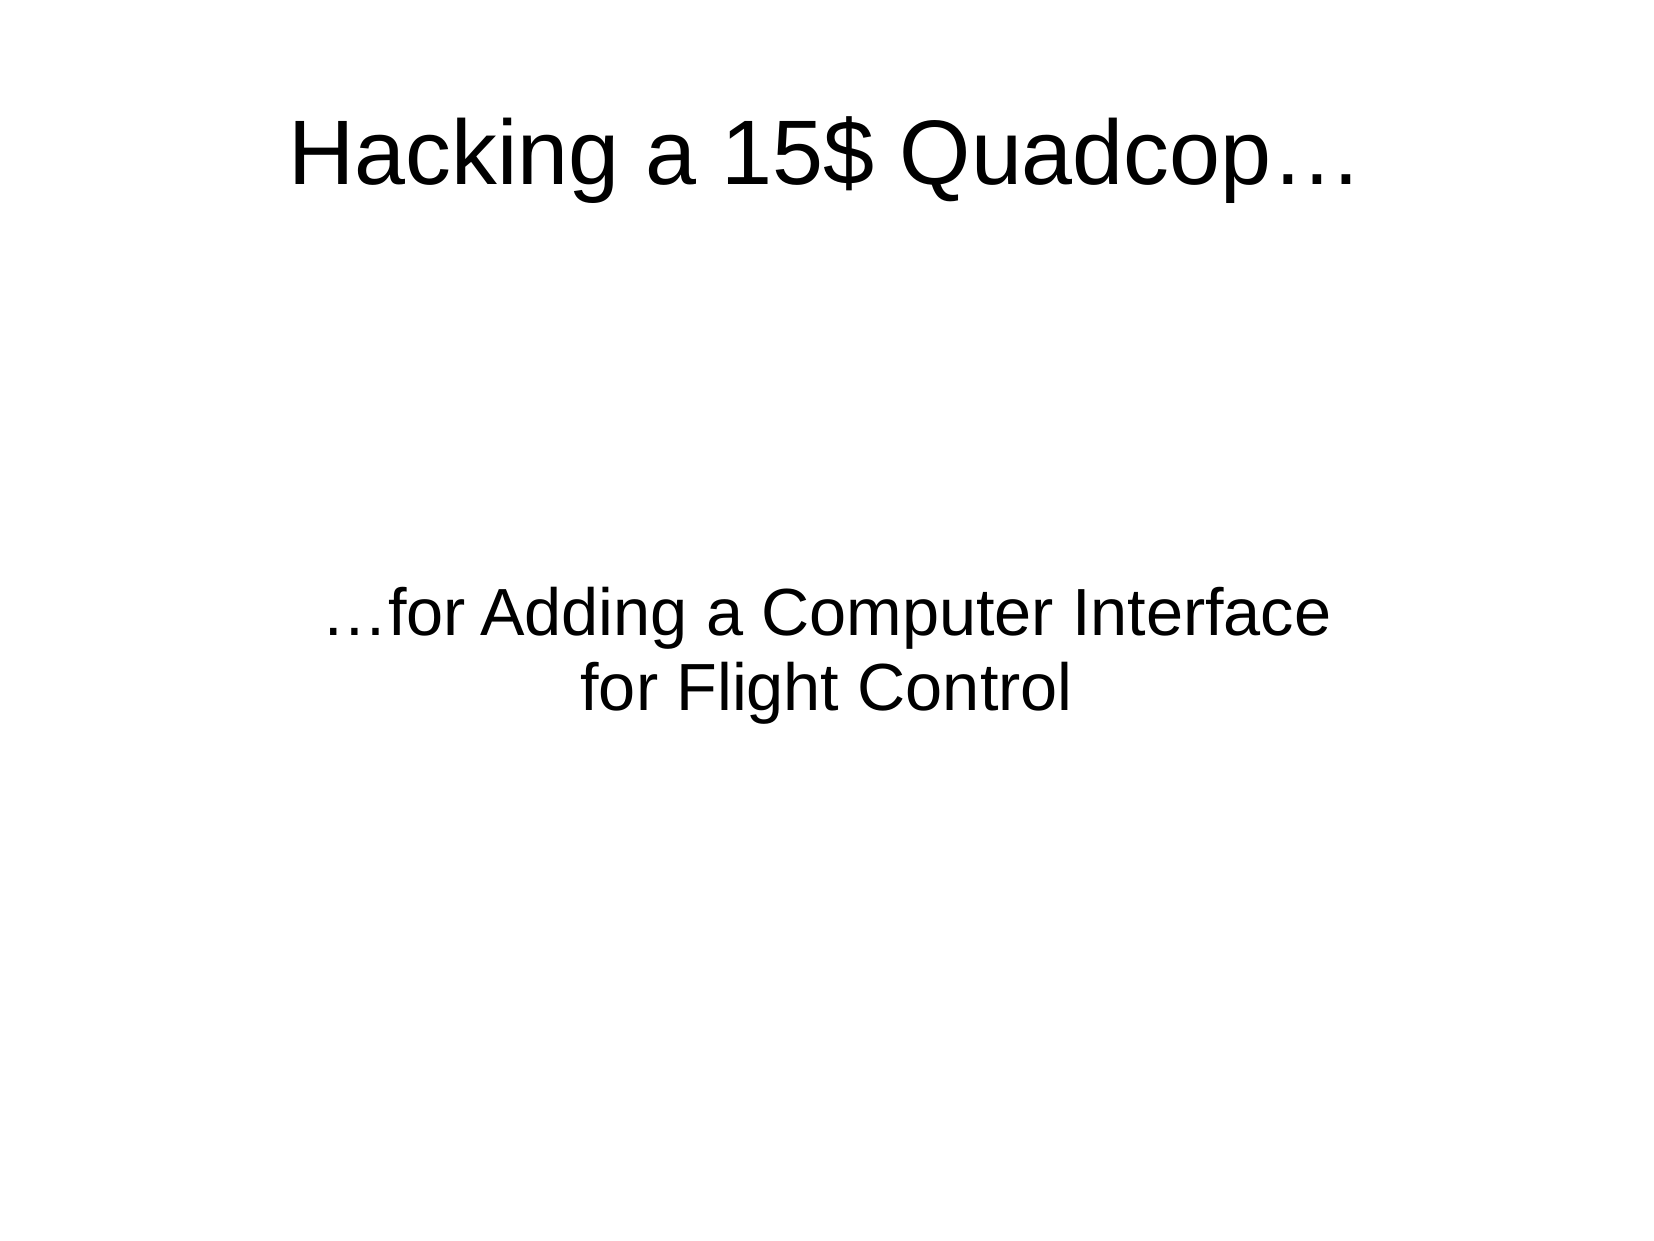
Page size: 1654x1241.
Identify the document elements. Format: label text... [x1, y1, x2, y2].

title Hacking a 15$ Quadcop… [82, 49, 1571, 257]
subtitle …for Adding a Computer Interface for Flight Control [82, 290, 1571, 1010]
